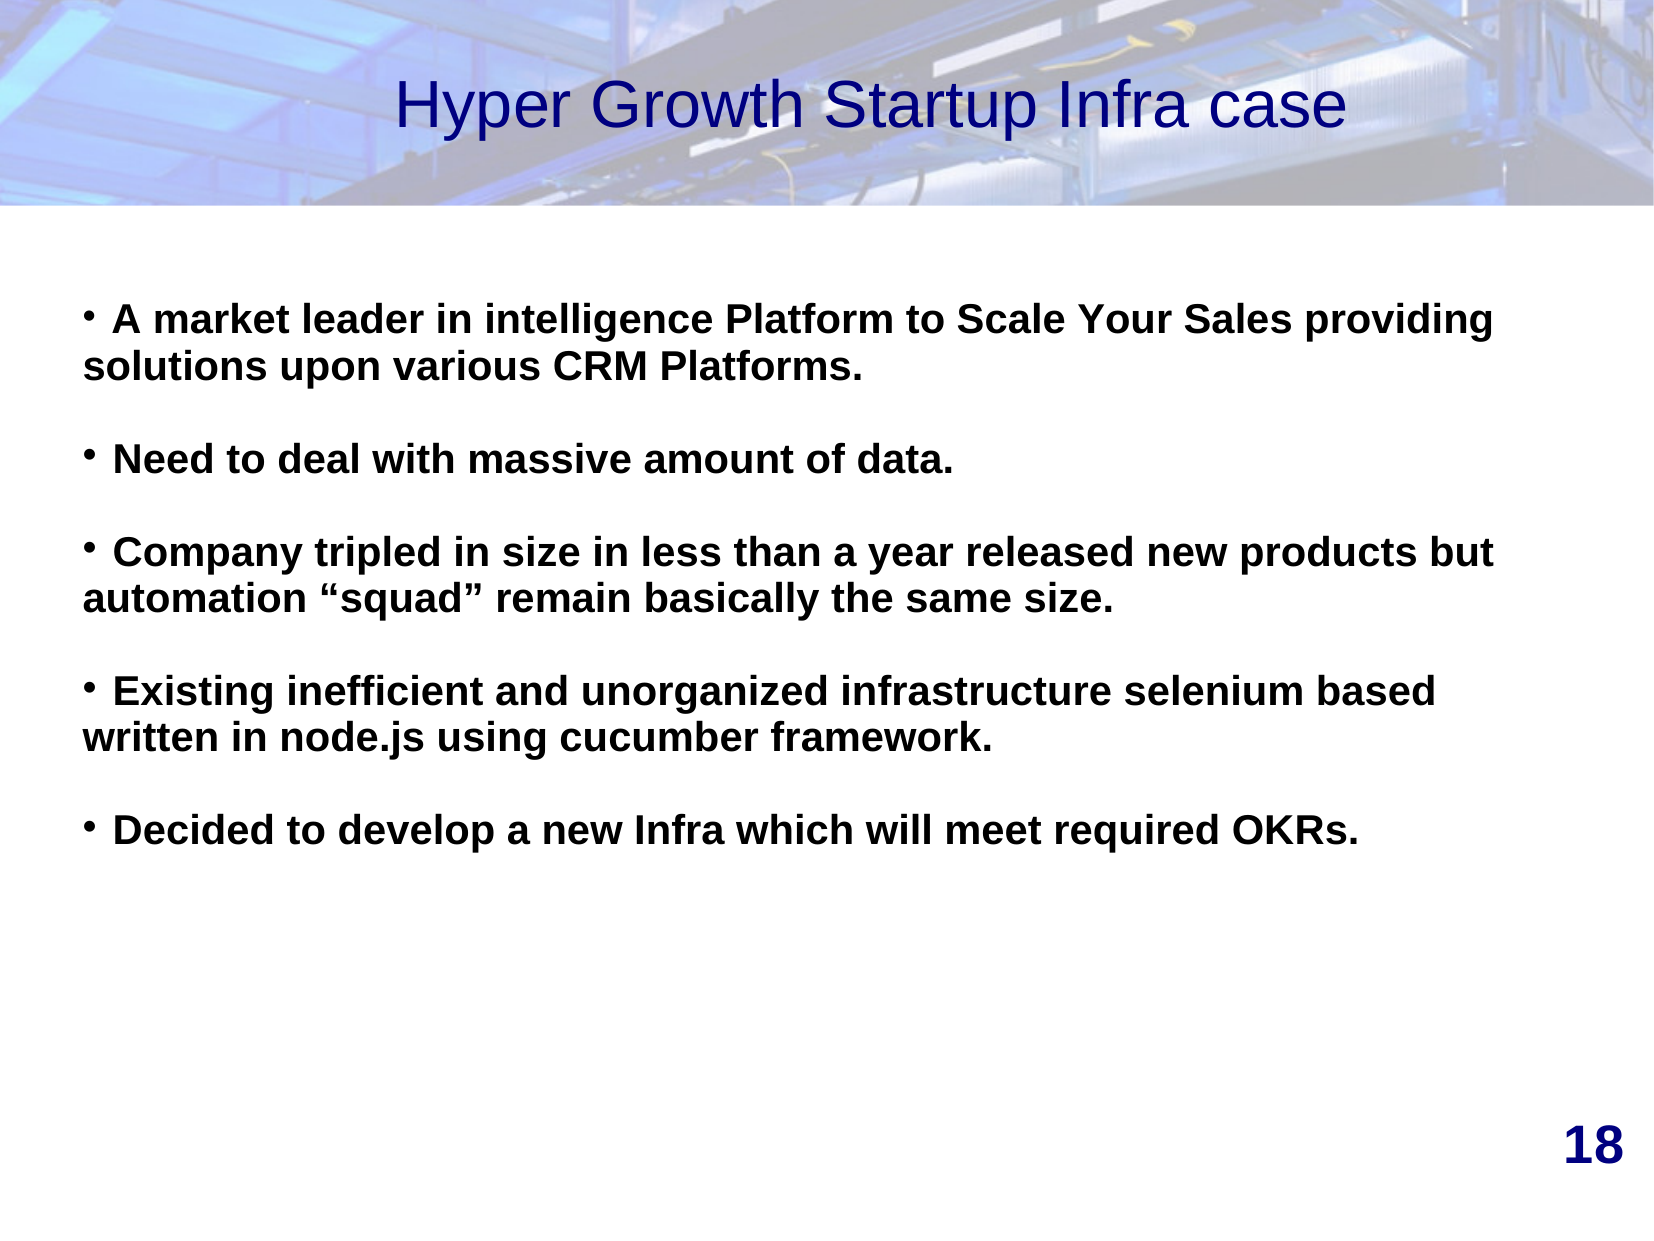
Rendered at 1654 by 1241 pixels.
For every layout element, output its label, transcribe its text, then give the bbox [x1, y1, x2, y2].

text_box 18 [1549, 1104, 1640, 1241]
picture [0, 0, 1654, 1241]
title Hyper Growth Startup Infra case [359, 0, 1654, 208]
subtitle A market leader in intelligence Platform to Scale Your Sales providing solutions upon various CRM Platforms. Need to deal with massive amount of data. Company tripled in size in less than a year released new products but automation “squad” remain basically the same size. Existing inefficient and unorganized infrastructure selenium based written in node.js using cucumber framework. Decided to develop a new Infra which will meet required OKRs. [82, 215, 1538, 1085]
